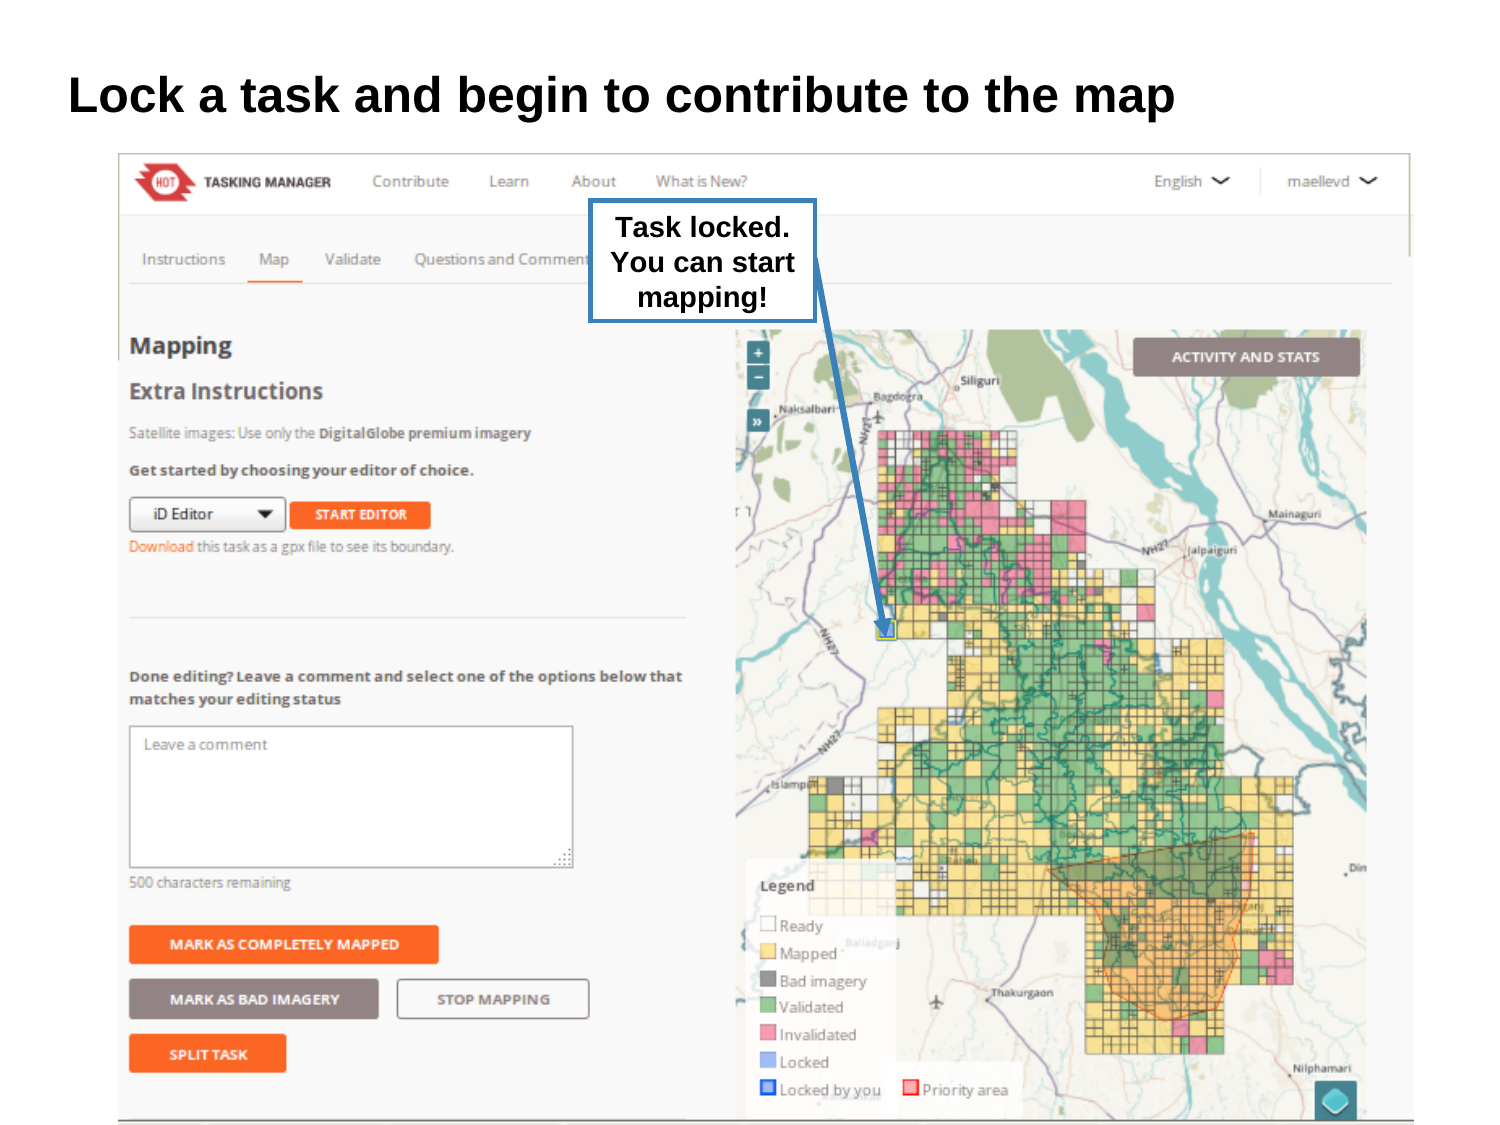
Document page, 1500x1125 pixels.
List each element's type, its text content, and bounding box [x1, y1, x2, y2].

picture [118, 153, 1414, 1125]
text_box Task locked. You can start mapping! [590, 200, 815, 322]
text_box Lock a task and begin to contribute to the map [53, 54, 1459, 131]
